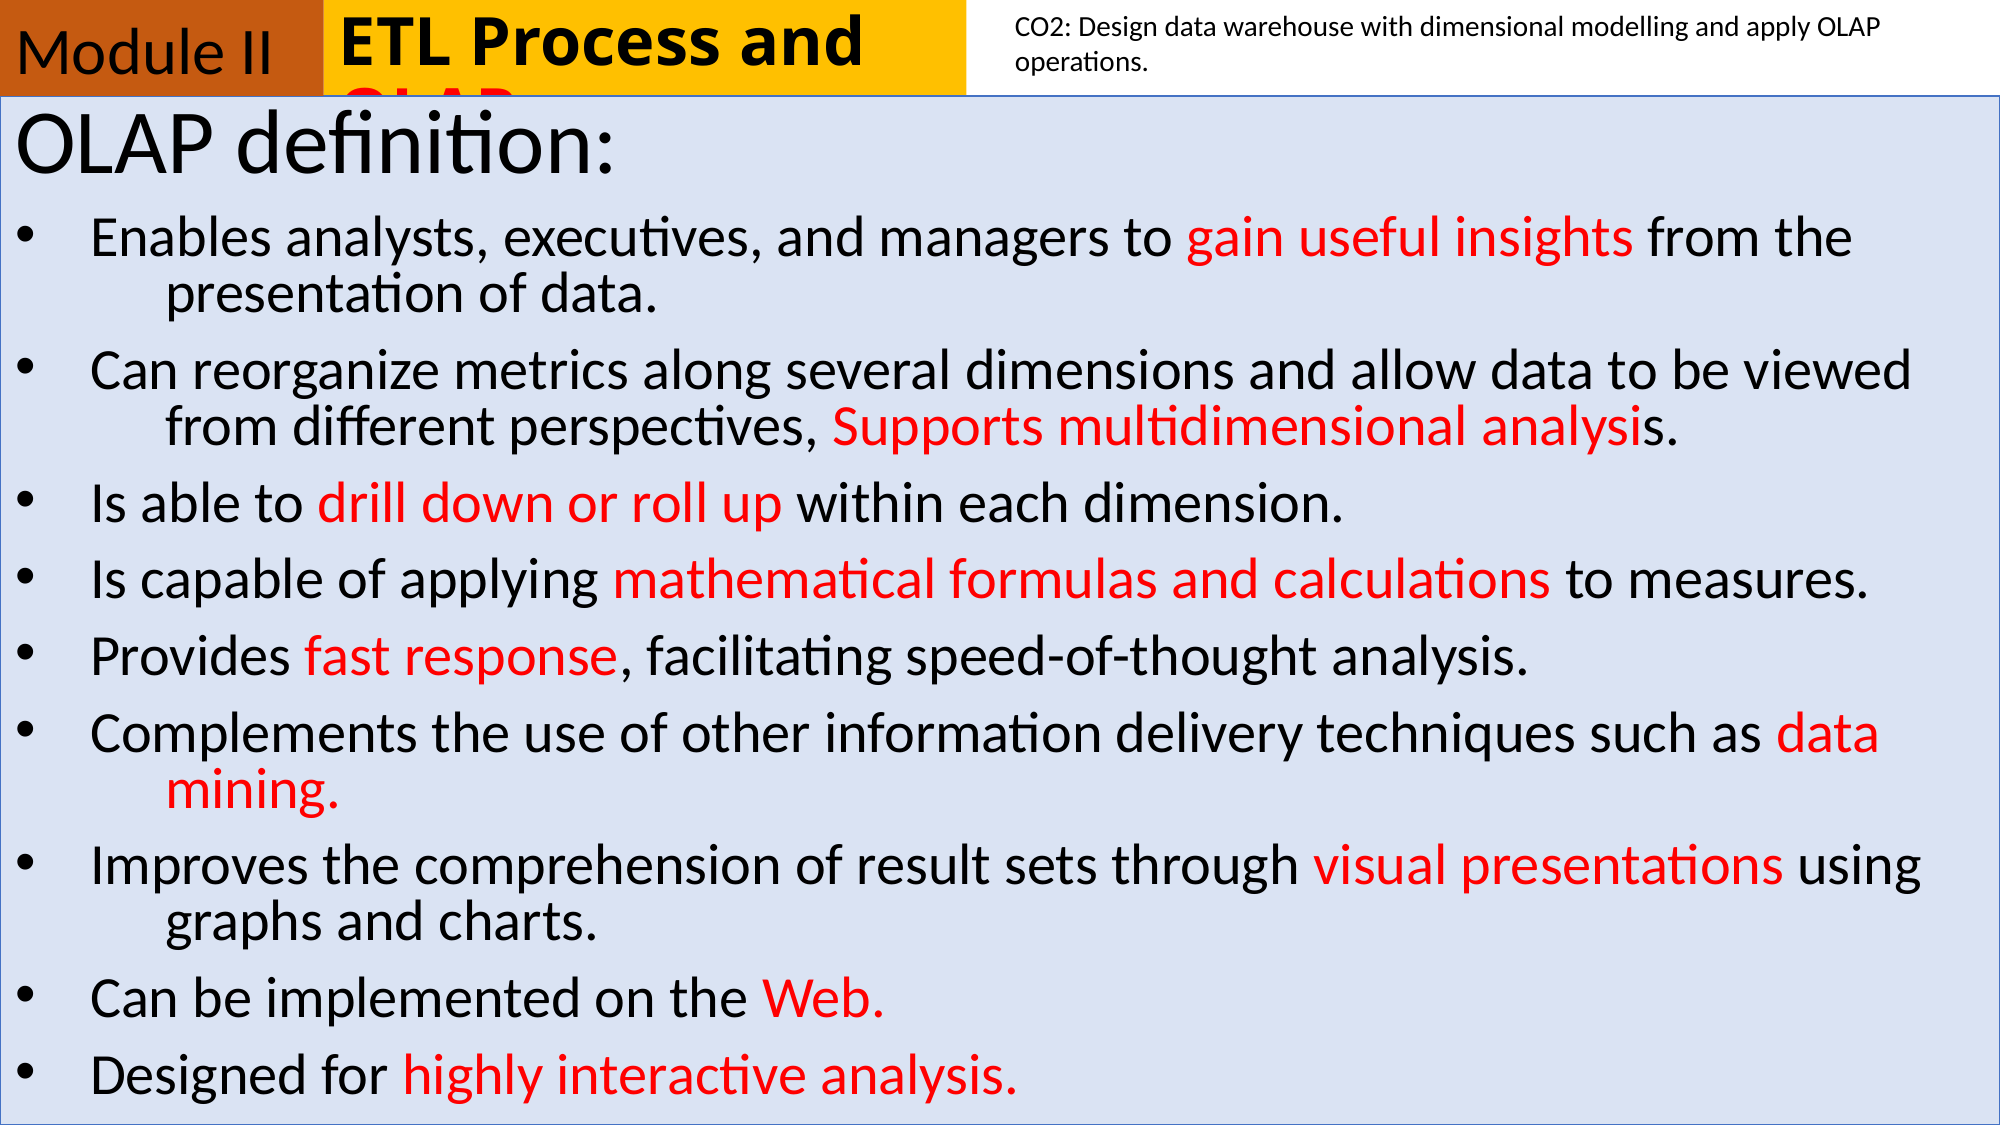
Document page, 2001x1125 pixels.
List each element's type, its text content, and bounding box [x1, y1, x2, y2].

title ETL Process and OLAP: [324, 0, 967, 95]
text_box CO2: Design data warehouse with dimensional modelling and apply OLAP operations. [999, 0, 2000, 122]
subtitle OLAP definition: Enables analysts, executives, and managers to gain useful insights from the presentation of data. Can reorganize metrics along several dimensions and allow data to be viewed from different perspectives, Supports multidimensional analysis. Is able to drill down or roll up within each dimension. Is capable of applying mathematical formulas and calculations to measures. Provides fast response, facilitating speed-of-thought analysis. Complements the use of other information delivery techniques such as data mining. Improves the comprehension of result sets through visual presentations using graphs and charts. Can be implemented on the Web. Designed for highly interactive analysis. [0, 95, 2000, 1125]
text_box Module II [0, 0, 324, 96]
